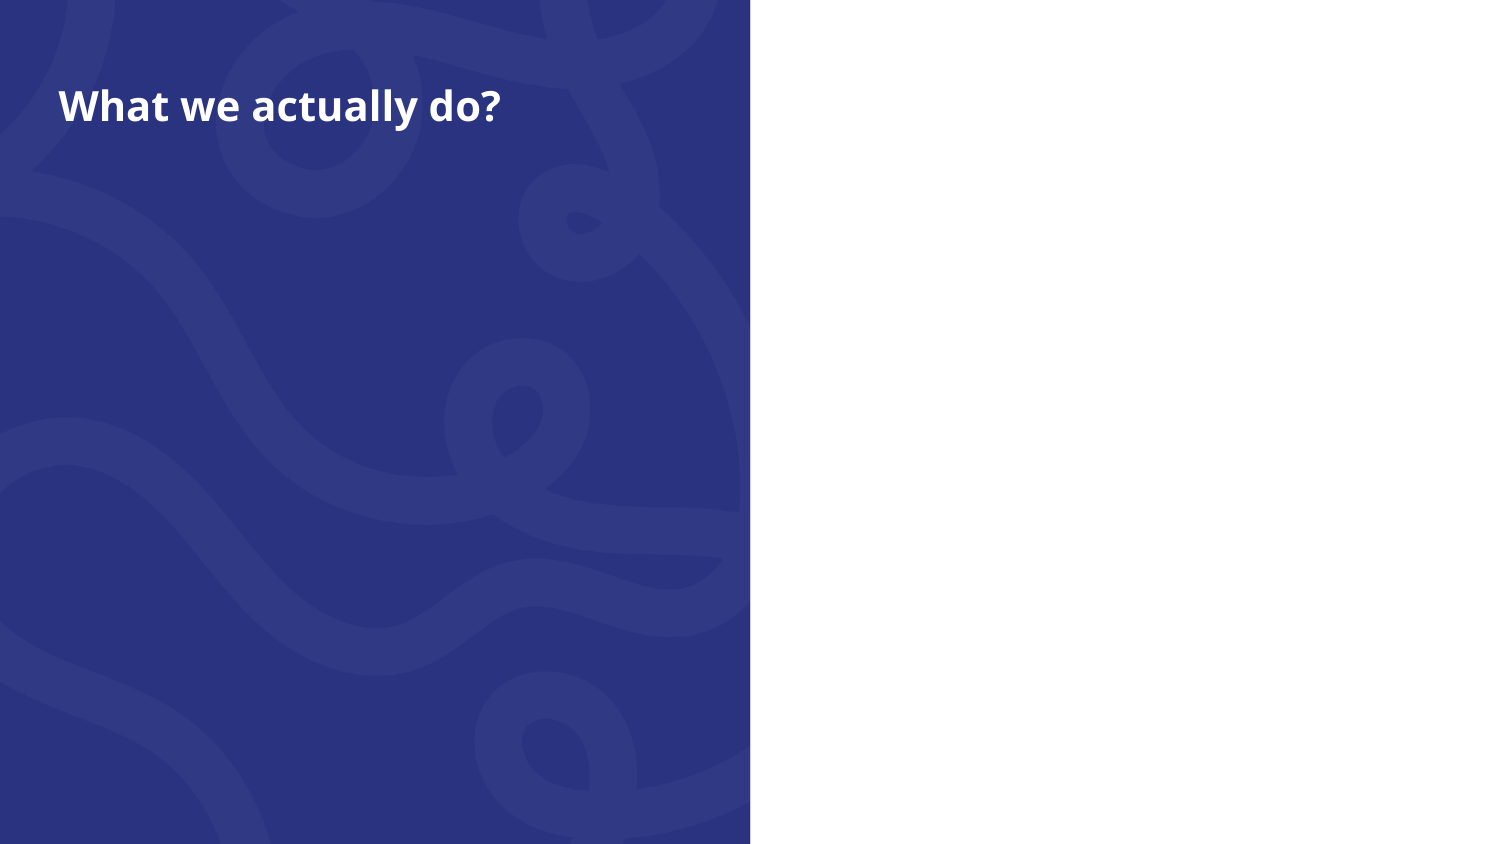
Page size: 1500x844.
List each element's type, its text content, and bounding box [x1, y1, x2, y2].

picture [0, 0, 1500, 844]
text_box What we actually do? [43, 65, 740, 146]
